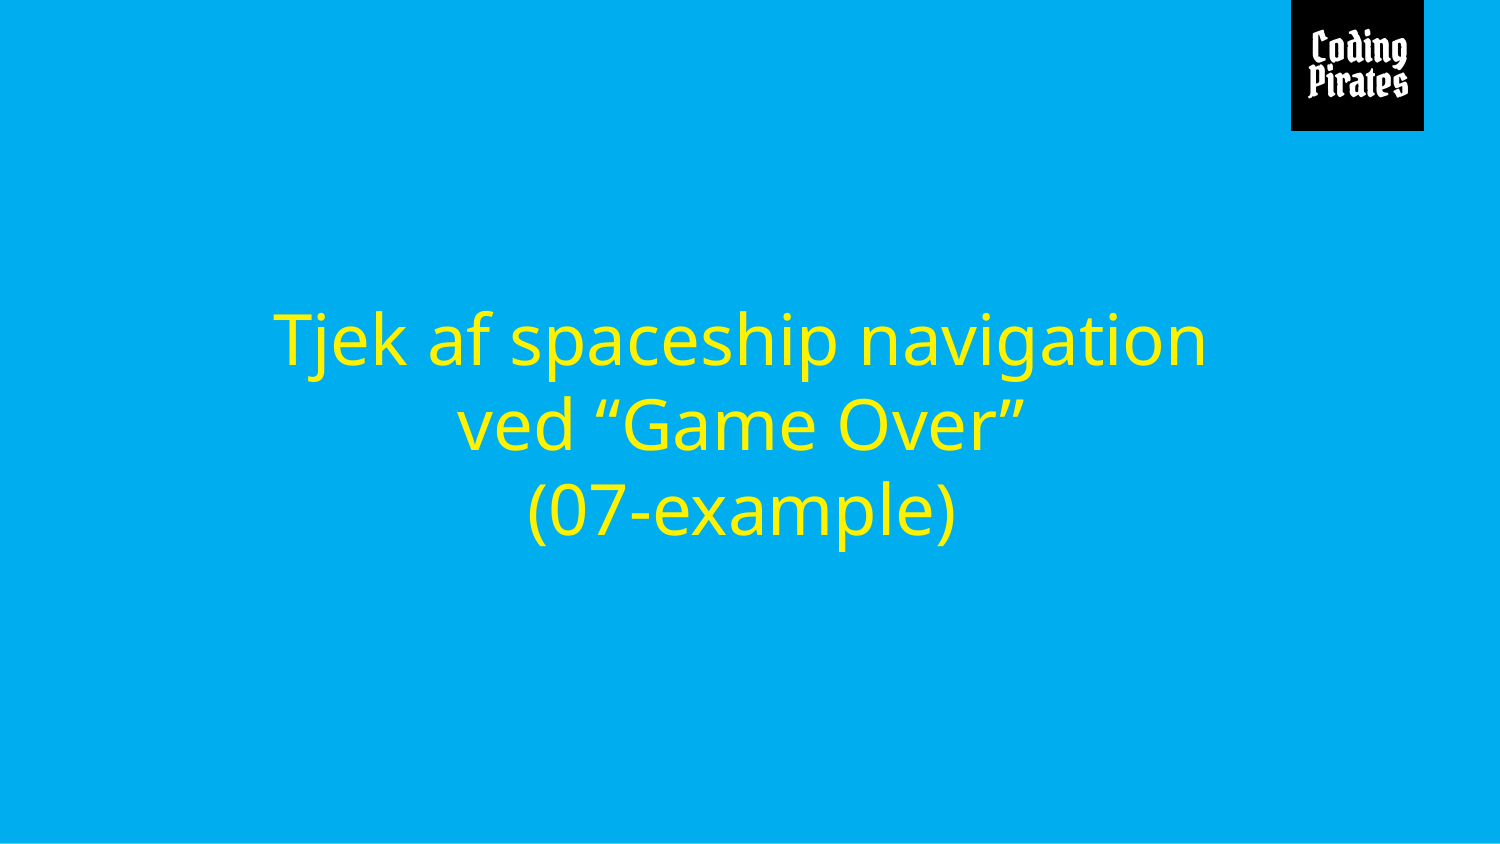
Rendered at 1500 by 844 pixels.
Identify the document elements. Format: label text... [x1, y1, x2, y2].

picture [1292, 0, 1423, 130]
title Tjek af spaceship navigation ved “Game Over” (07-example) [12, 352, 1472, 491]
